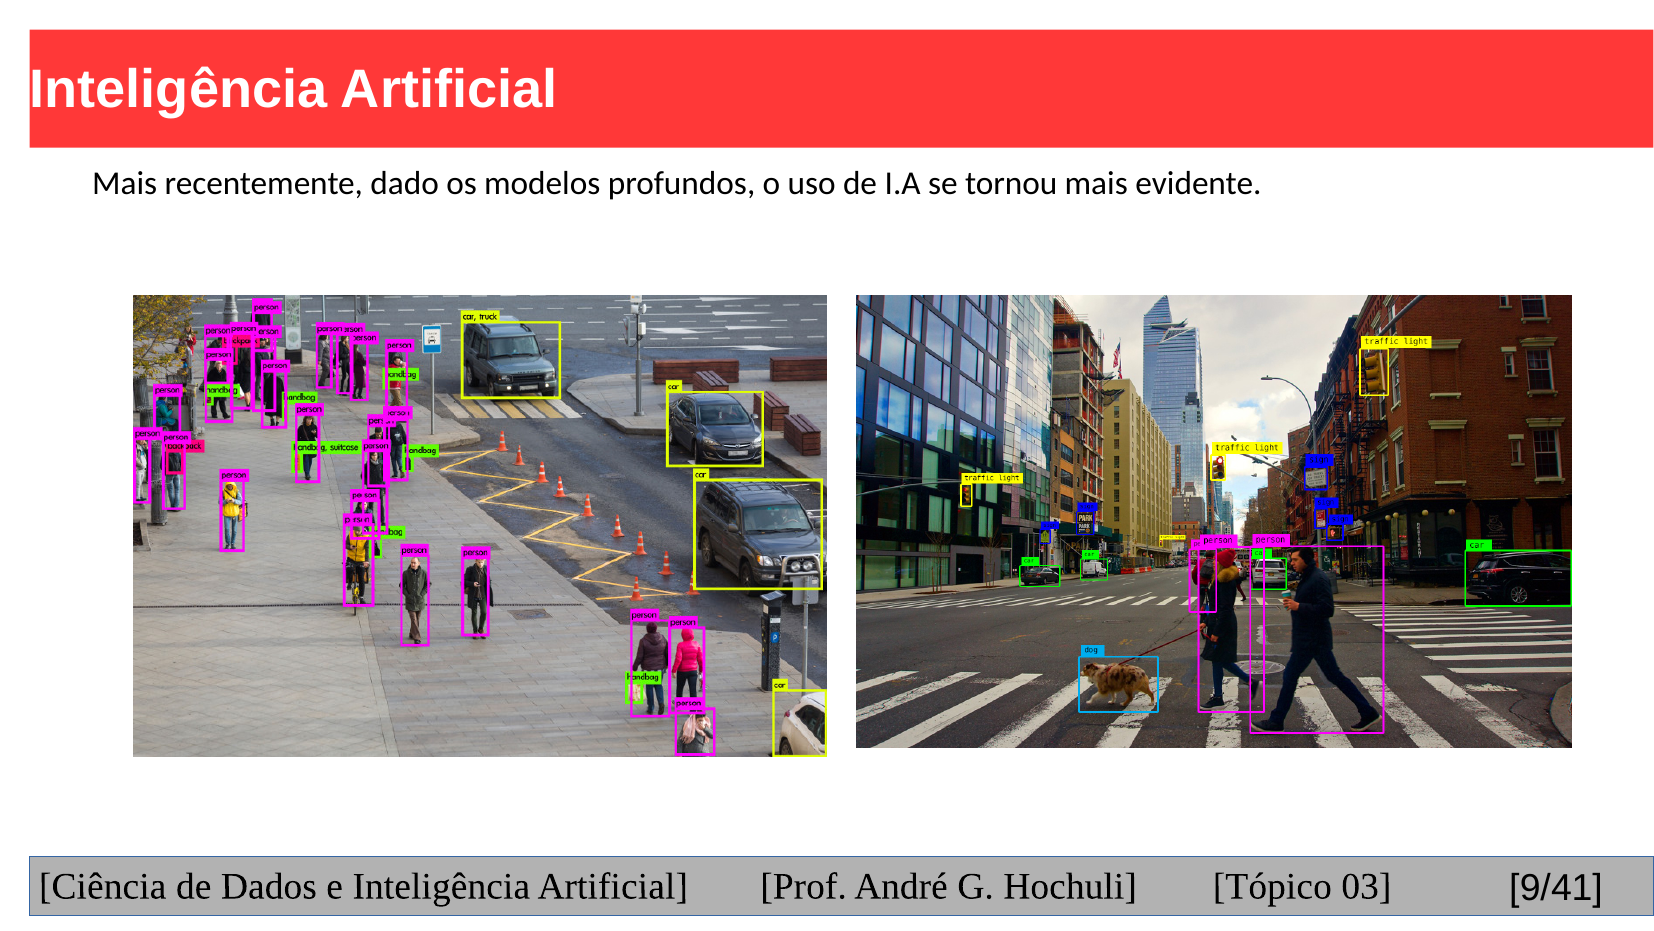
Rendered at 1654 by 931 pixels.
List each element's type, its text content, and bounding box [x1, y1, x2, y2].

picture [133, 295, 827, 757]
title Inteligência Artificial [29, 29, 1654, 148]
picture [856, 295, 1572, 748]
text_box Mais recentemente, dado os modelos profundos, o uso de I.A se tornou mais evidente. [77, 153, 1594, 931]
